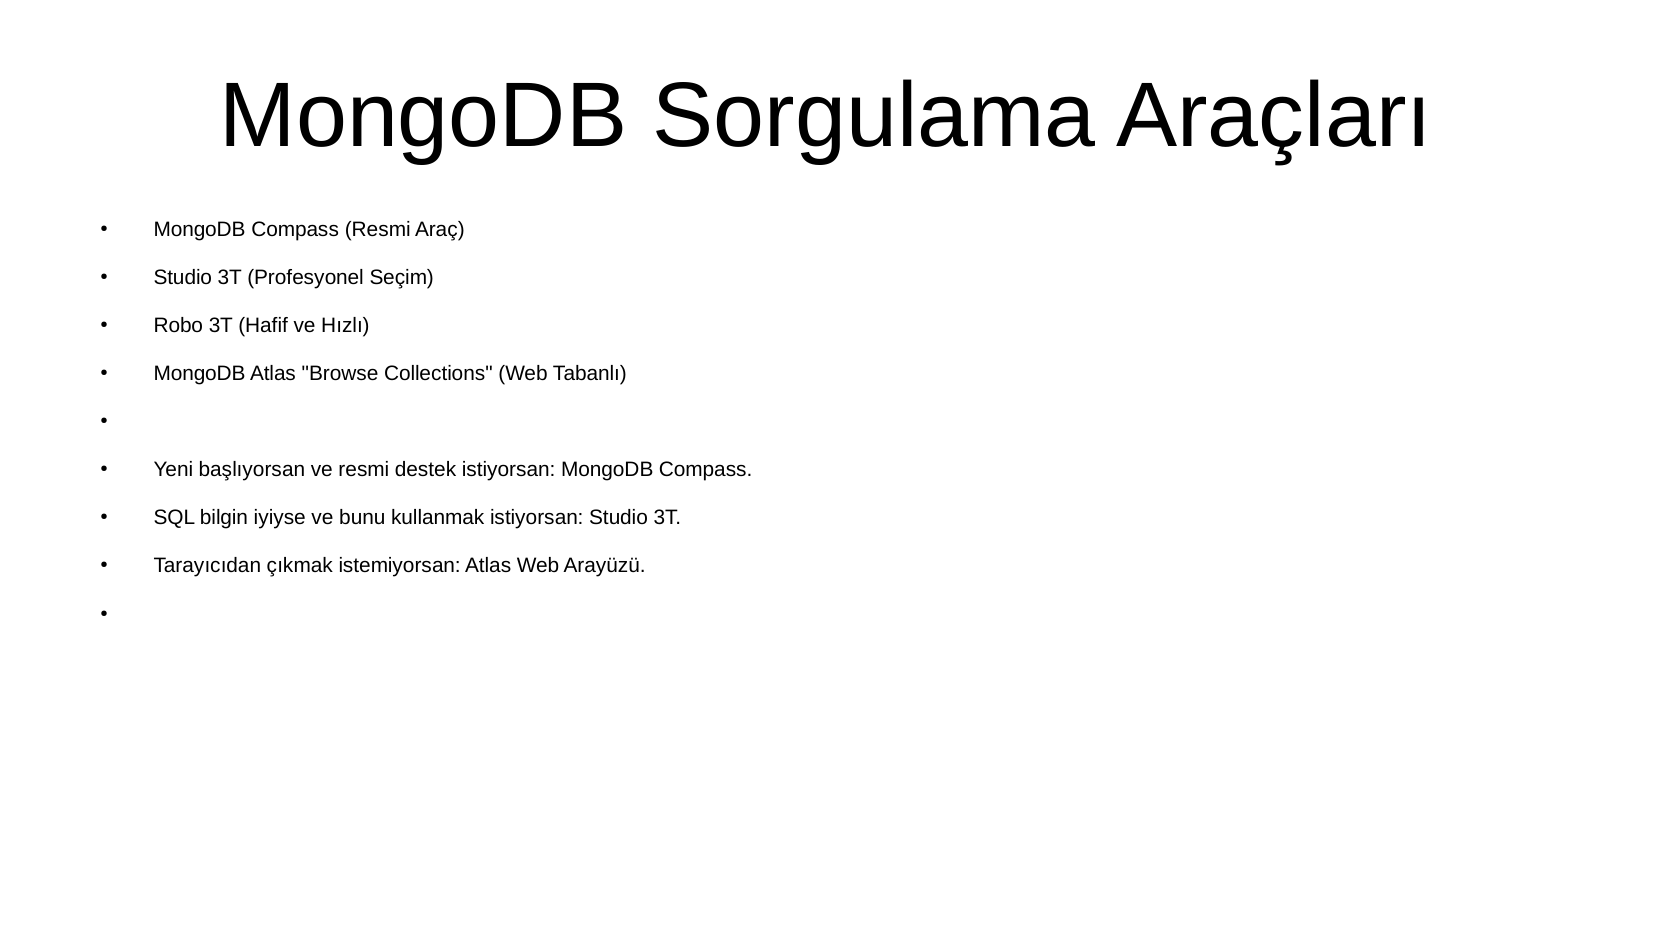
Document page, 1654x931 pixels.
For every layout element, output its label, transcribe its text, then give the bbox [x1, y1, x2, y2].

title MongoDB Sorgulama Araçları [82, 37, 1571, 193]
list MongoDB Compass (Resmi Araç) Studio 3T (Profesyonel Seçim) Robo 3T (Hafif ve Hızlı) MongoDB Atlas "Browse Collections" (Web Tabanlı) Yeni başlıyorsan ve resmi destek istiyorsan: MongoDB Compass. SQL bilgin iyiyse ve bunu kullanmak istiyorsan: Studio 3T. Tarayıcıdan çıkmak istemiyorsan: Atlas Web Arayüzü. [82, 217, 1571, 758]
